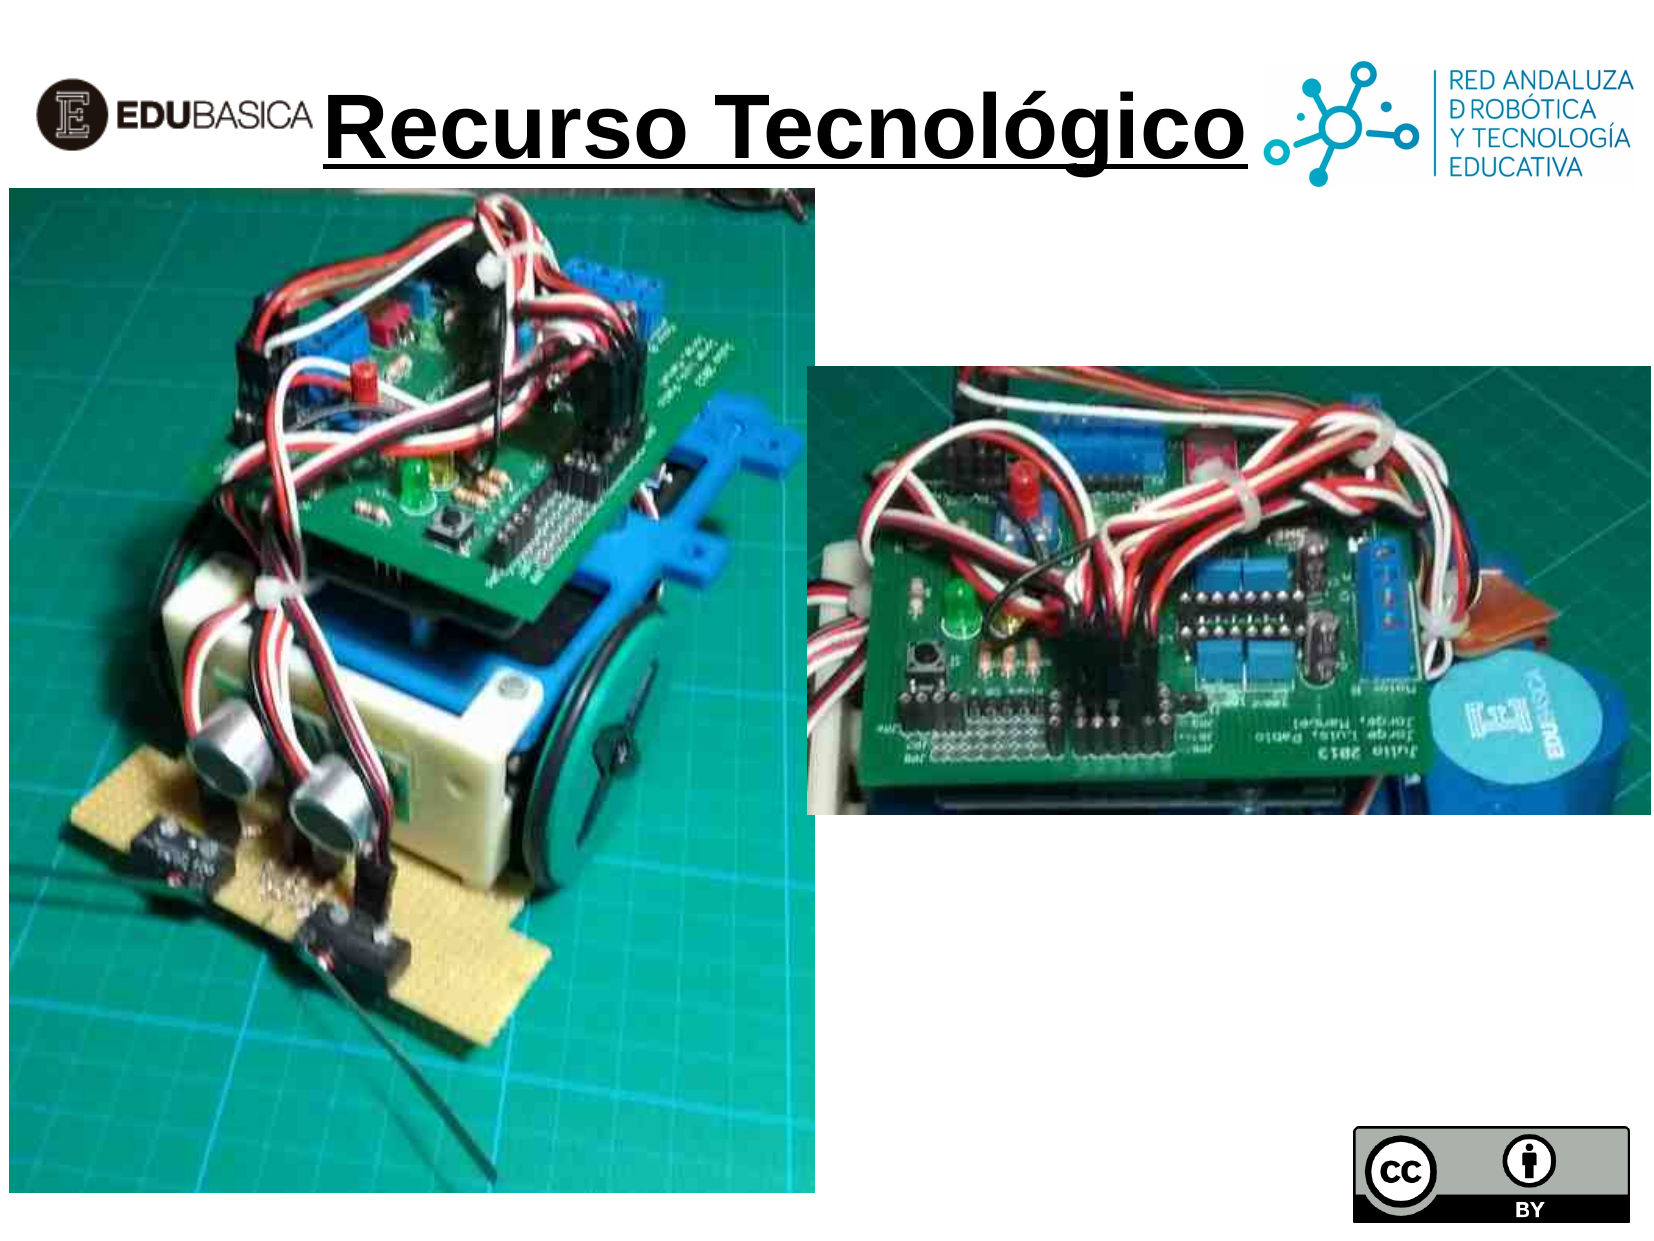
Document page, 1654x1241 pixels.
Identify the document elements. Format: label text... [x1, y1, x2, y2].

picture [35, 77, 316, 154]
picture [9, 188, 1651, 1193]
picture [1353, 1126, 1630, 1223]
title Recurso Tecnológico [41, 23, 1530, 231]
picture [1263, 59, 1636, 190]
